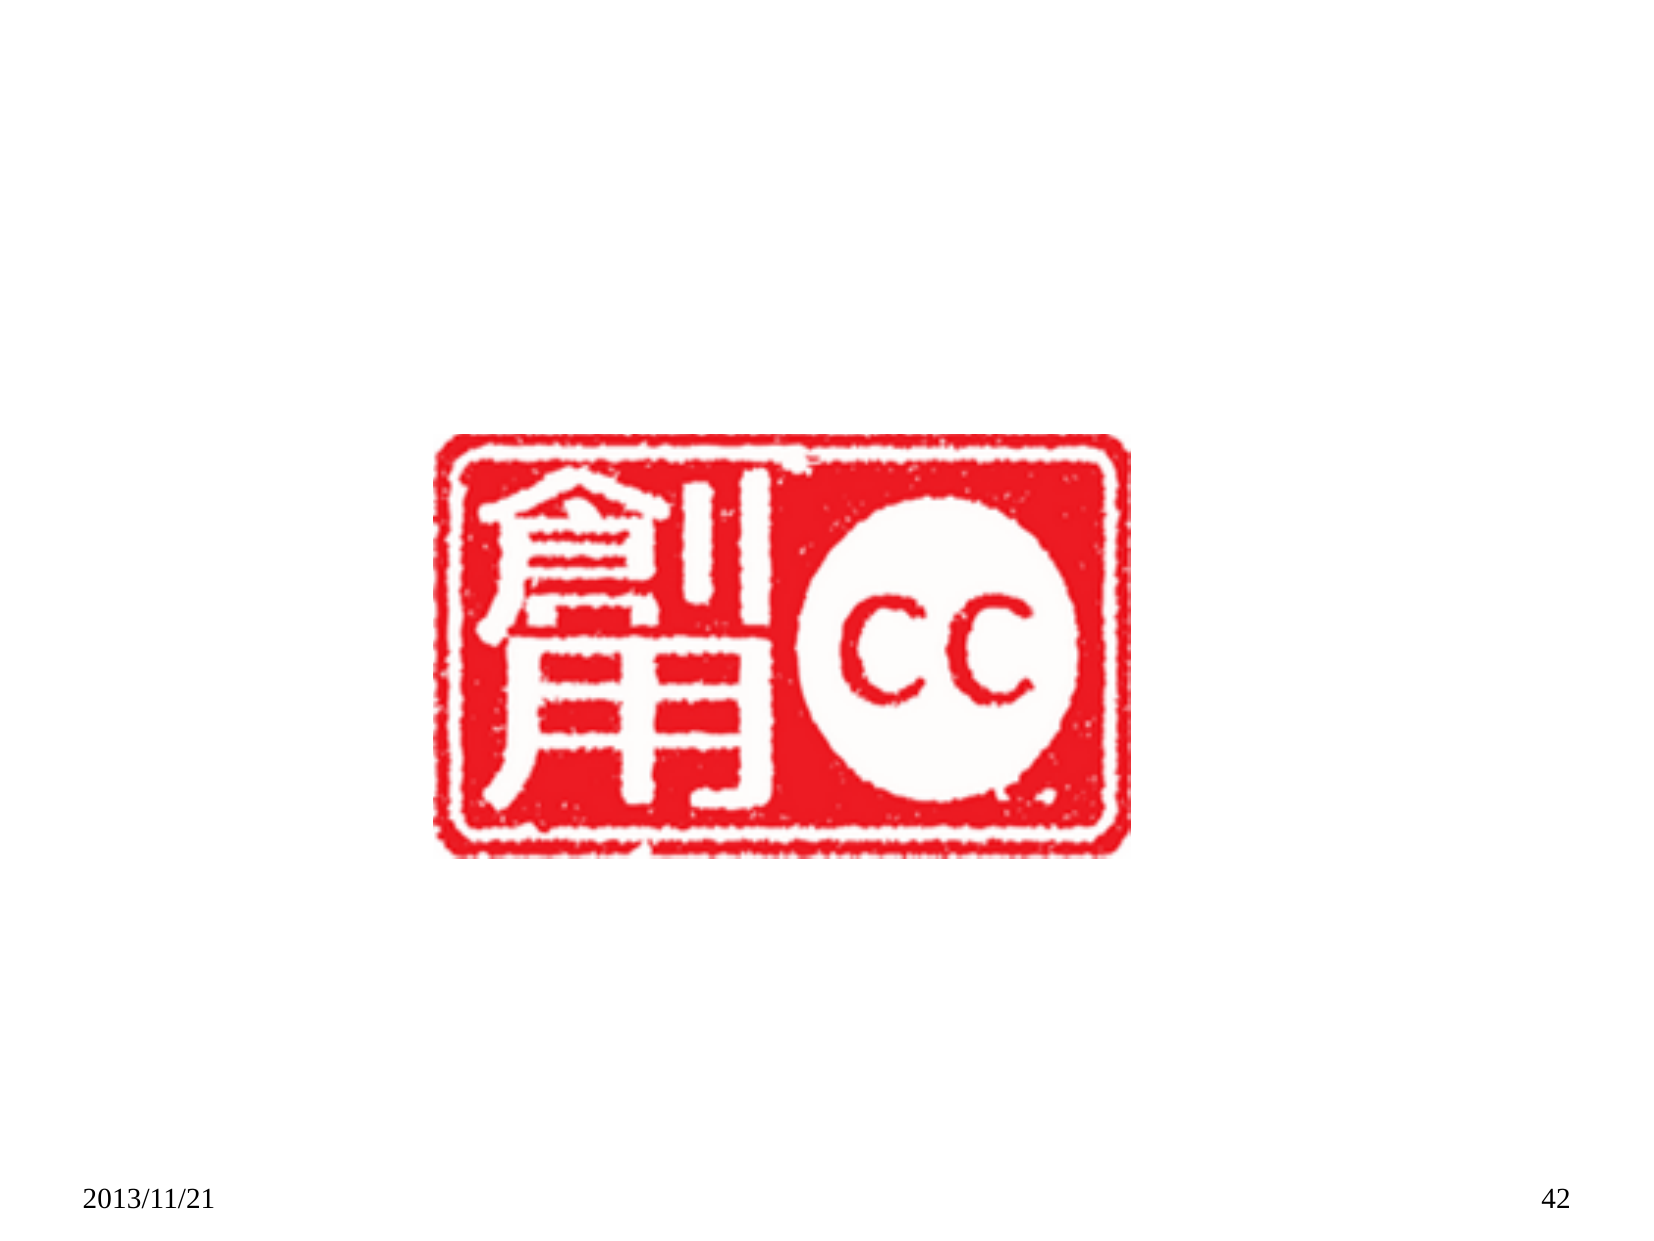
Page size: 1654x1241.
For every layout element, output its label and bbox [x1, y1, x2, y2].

picture [433, 434, 1131, 859]
